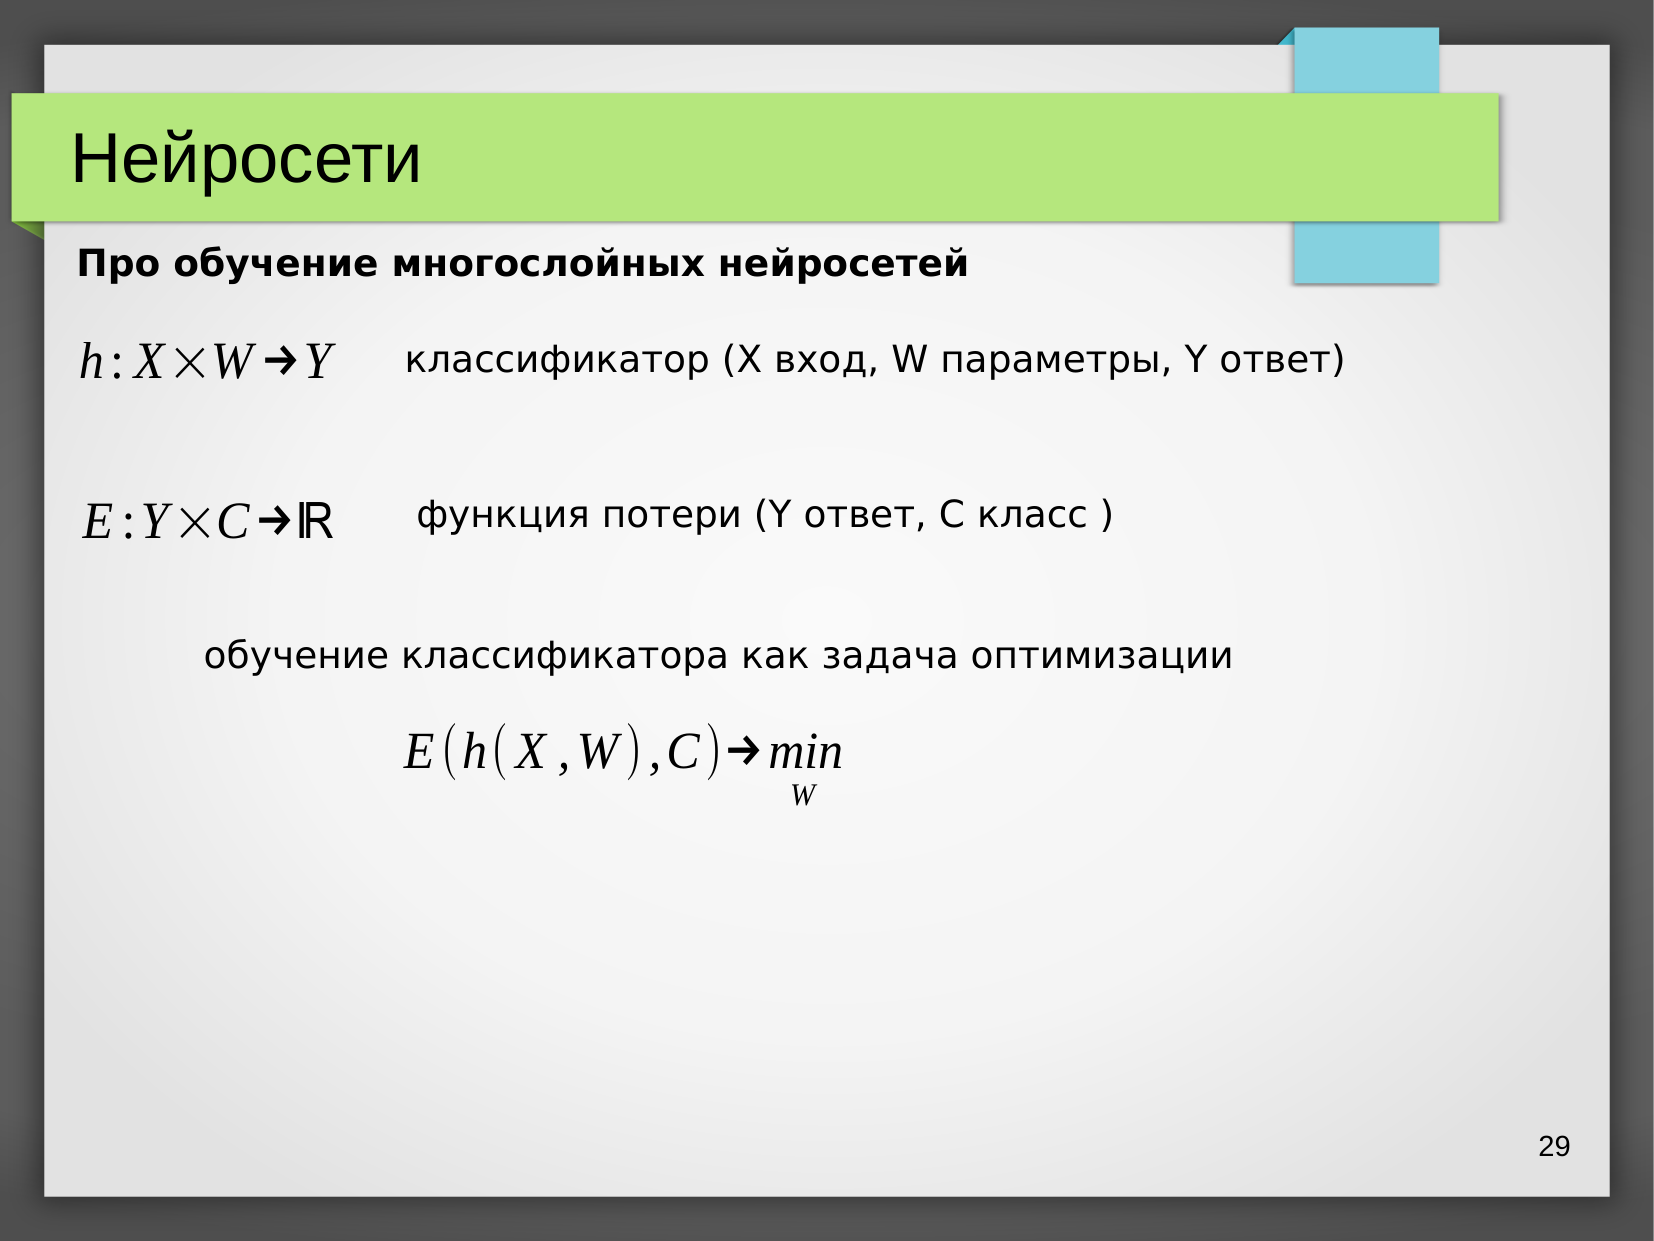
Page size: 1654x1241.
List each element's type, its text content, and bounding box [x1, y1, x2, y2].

text_box функция потери (Y ответ, С класс ) [401, 484, 1134, 544]
chart [70, 342, 344, 395]
title Нейросети [70, 118, 1205, 199]
chart [73, 502, 343, 556]
text_box классификатор (X вход, W параметры, Y ответ) [389, 330, 1595, 433]
chart [394, 720, 851, 817]
text_box Про обучение многослойных нейросетей [61, 234, 1158, 337]
picture [0, 0, 1654, 1241]
text_box обучение классификатора как задача оптимизации [188, 625, 1288, 686]
